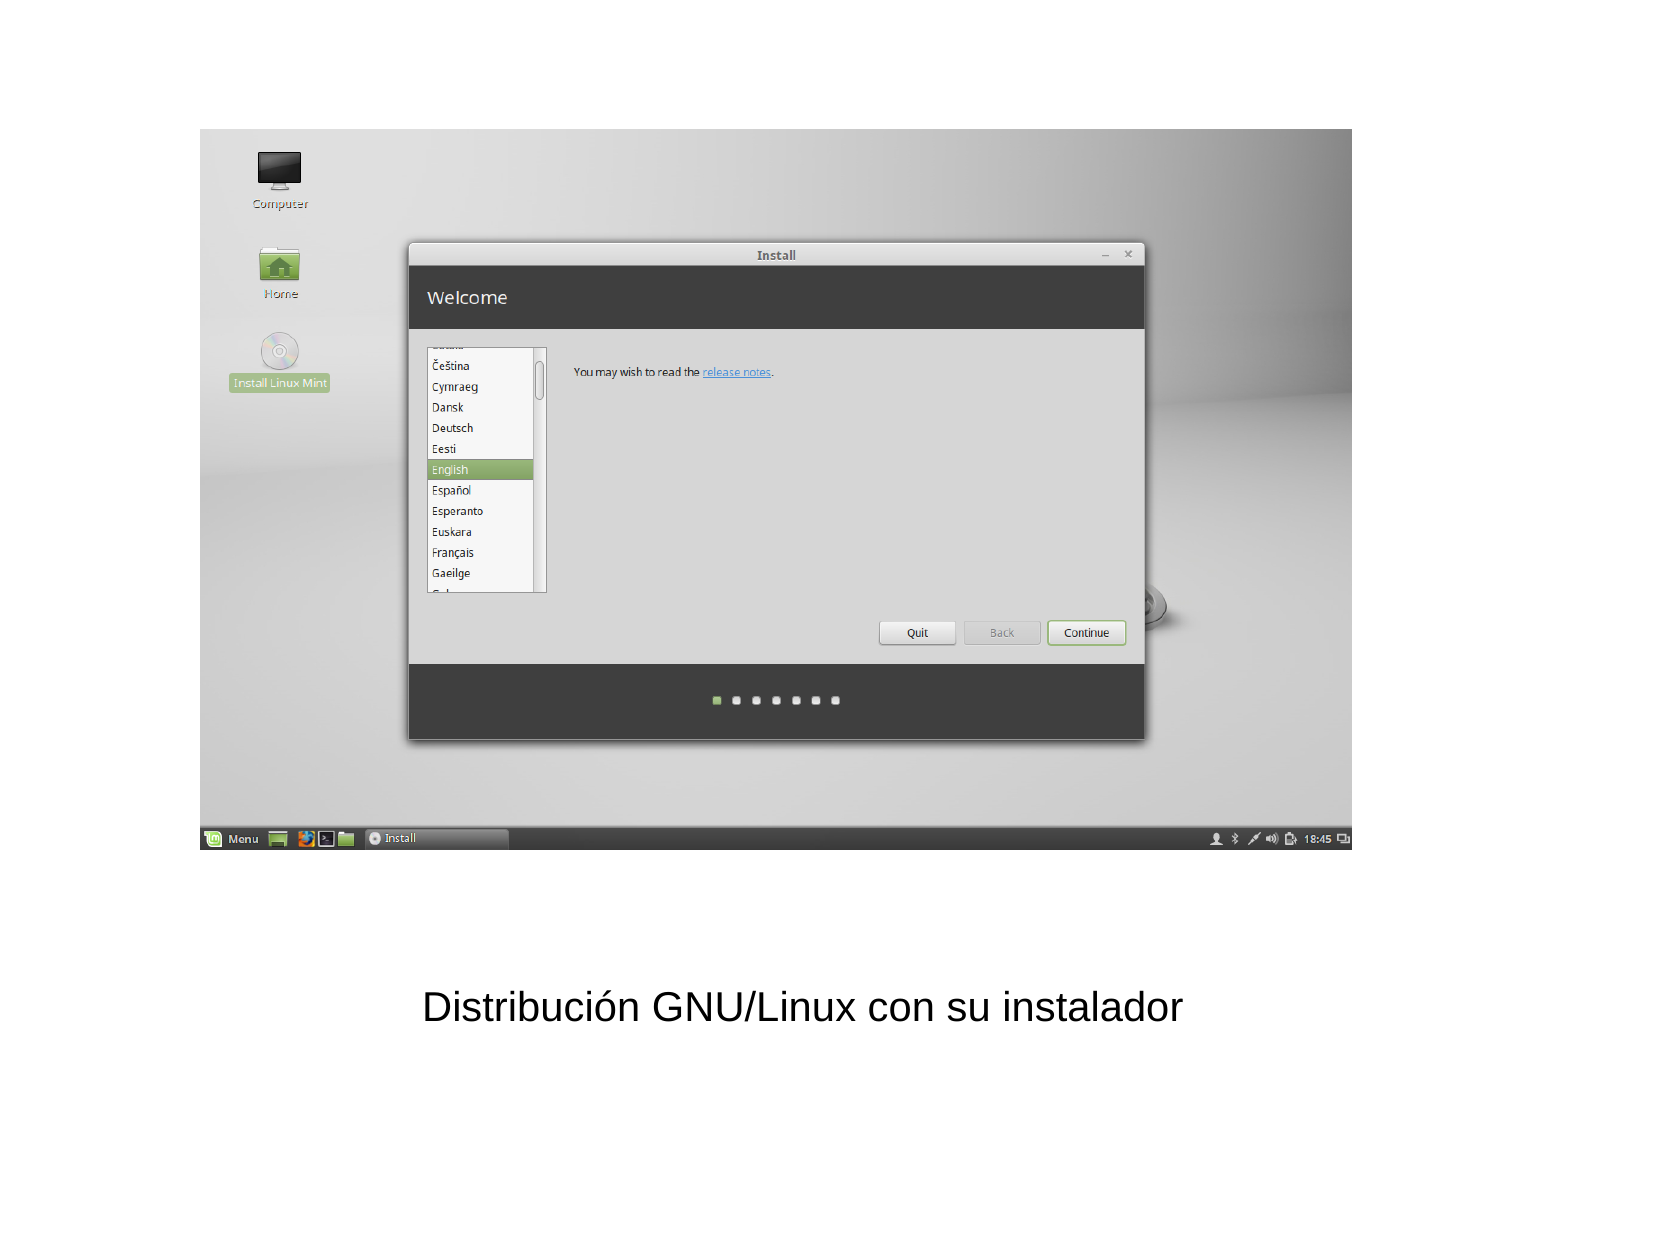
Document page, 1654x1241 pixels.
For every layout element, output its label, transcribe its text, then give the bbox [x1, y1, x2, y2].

picture [200, 129, 1352, 850]
title Distribución GNU/Linux con su instalador [82, 903, 1524, 1111]
